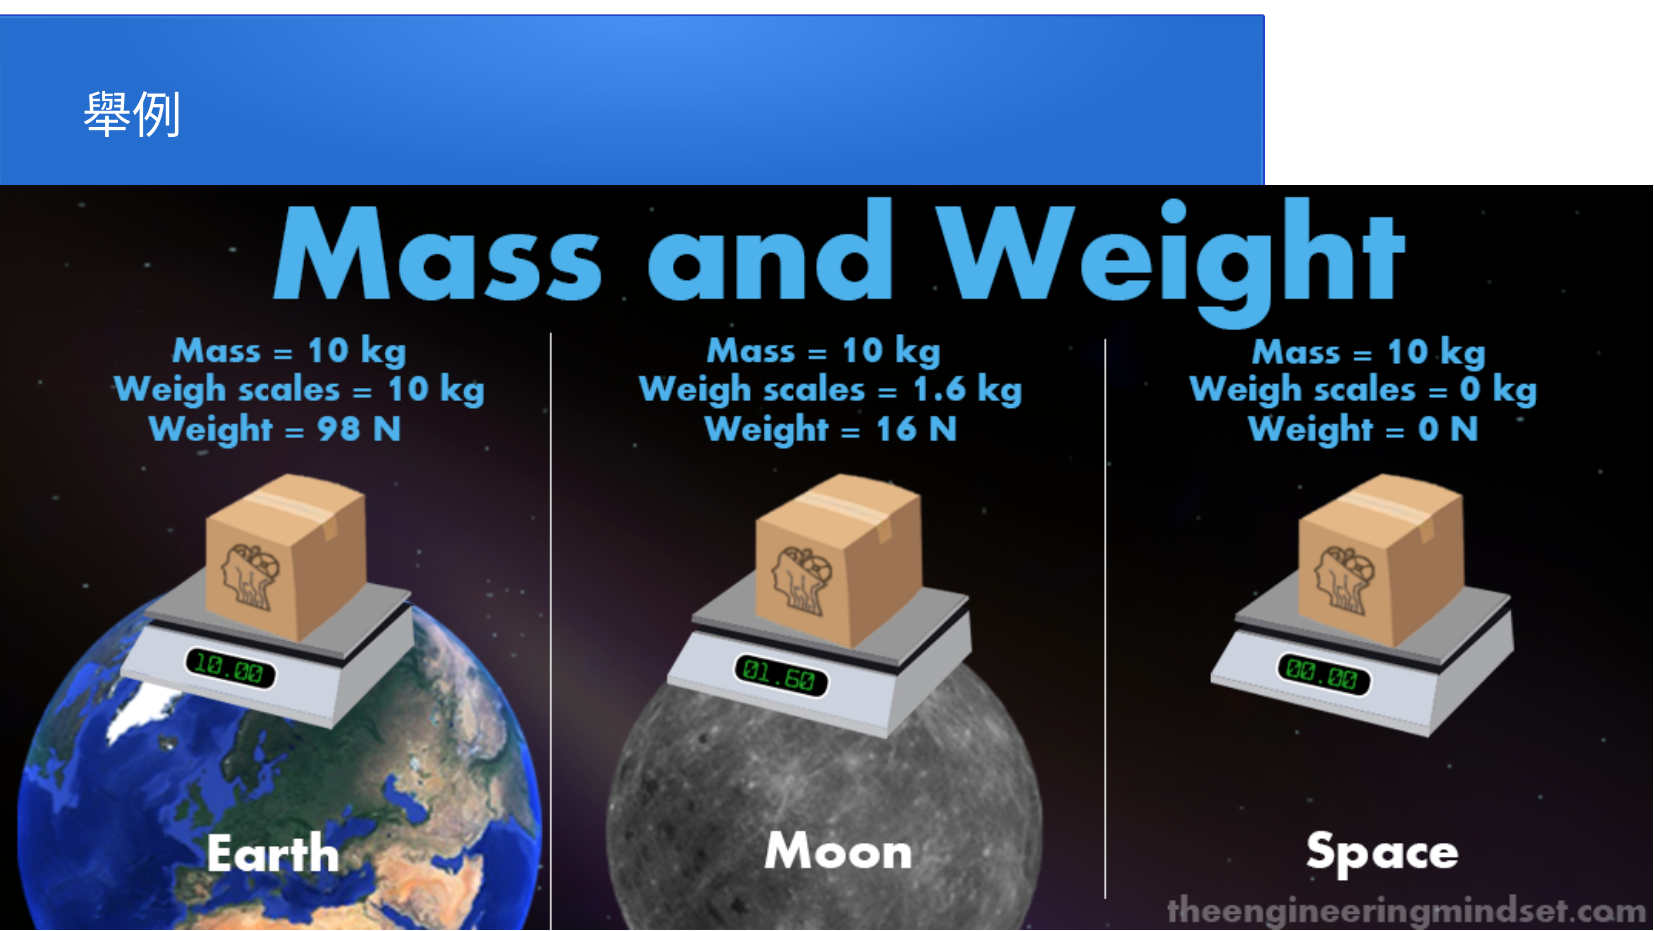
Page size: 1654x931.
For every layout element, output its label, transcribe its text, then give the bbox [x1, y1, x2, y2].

title 舉例 [82, 35, 1235, 185]
picture [0, 185, 1653, 930]
